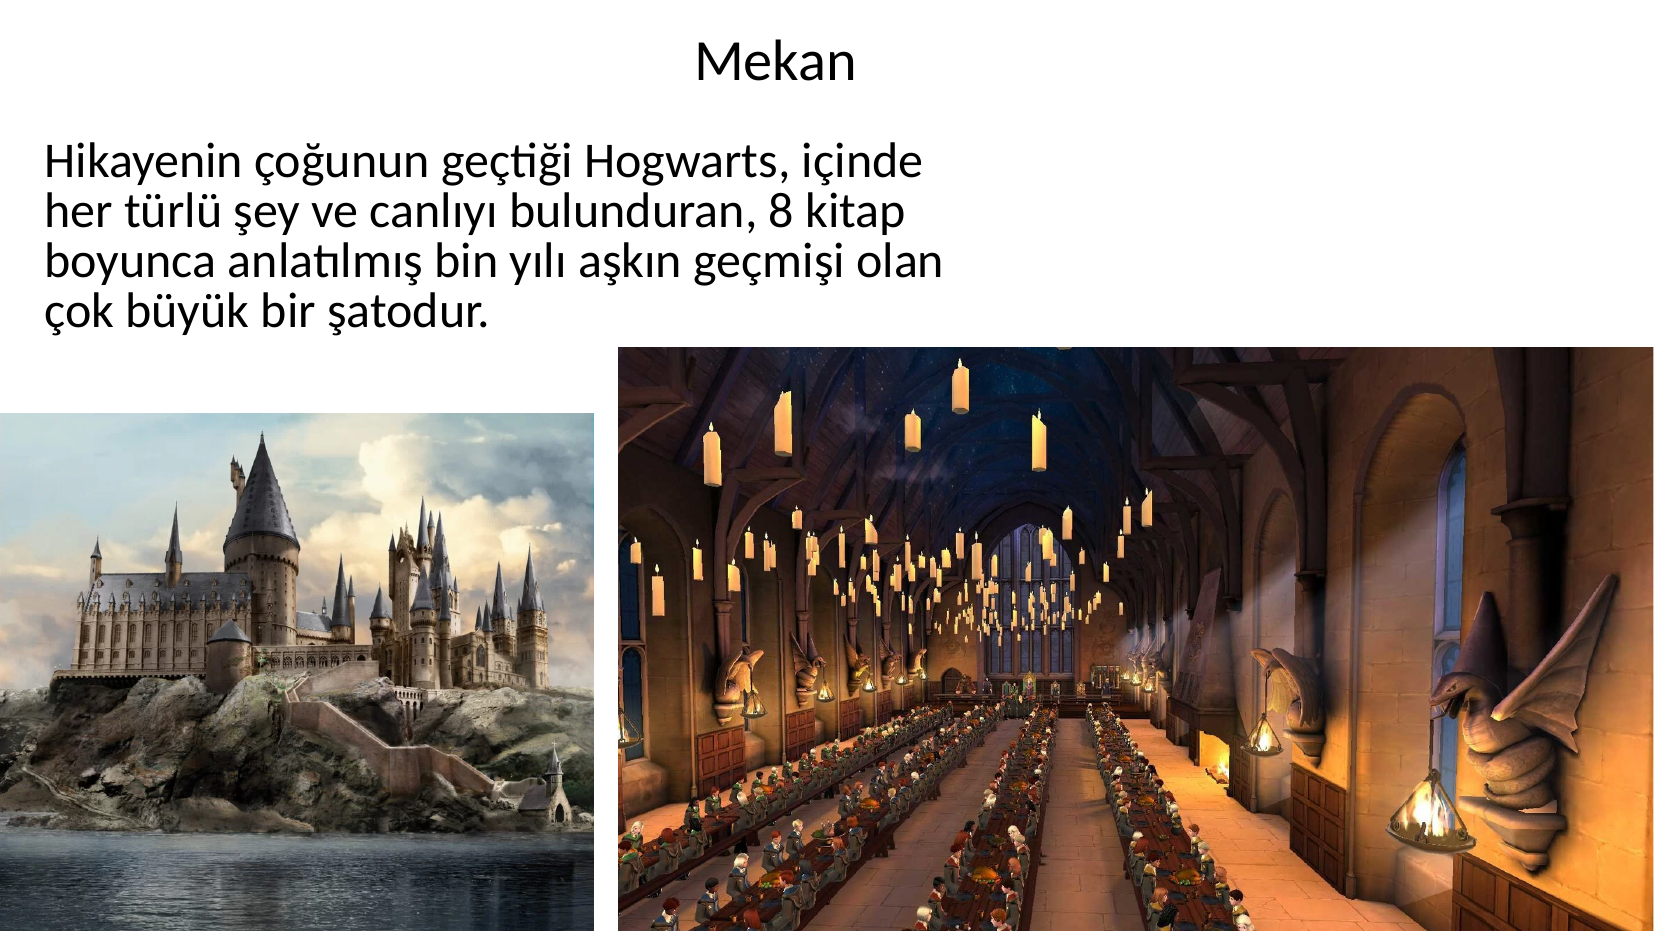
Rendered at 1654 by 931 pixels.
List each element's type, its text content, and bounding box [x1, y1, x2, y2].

picture [618, 347, 1654, 931]
text_box Hikayenin çoğunun geçtiği Hogwarts, içinde her türlü şey ve canlıyı bulunduran, 8 kitap boyunca anlatılmış bin yılı aşkın geçmişi olan çok büyük bir şatodur. [29, 132, 975, 348]
picture [0, 413, 594, 931]
text_box Mekan [679, 29, 872, 103]
